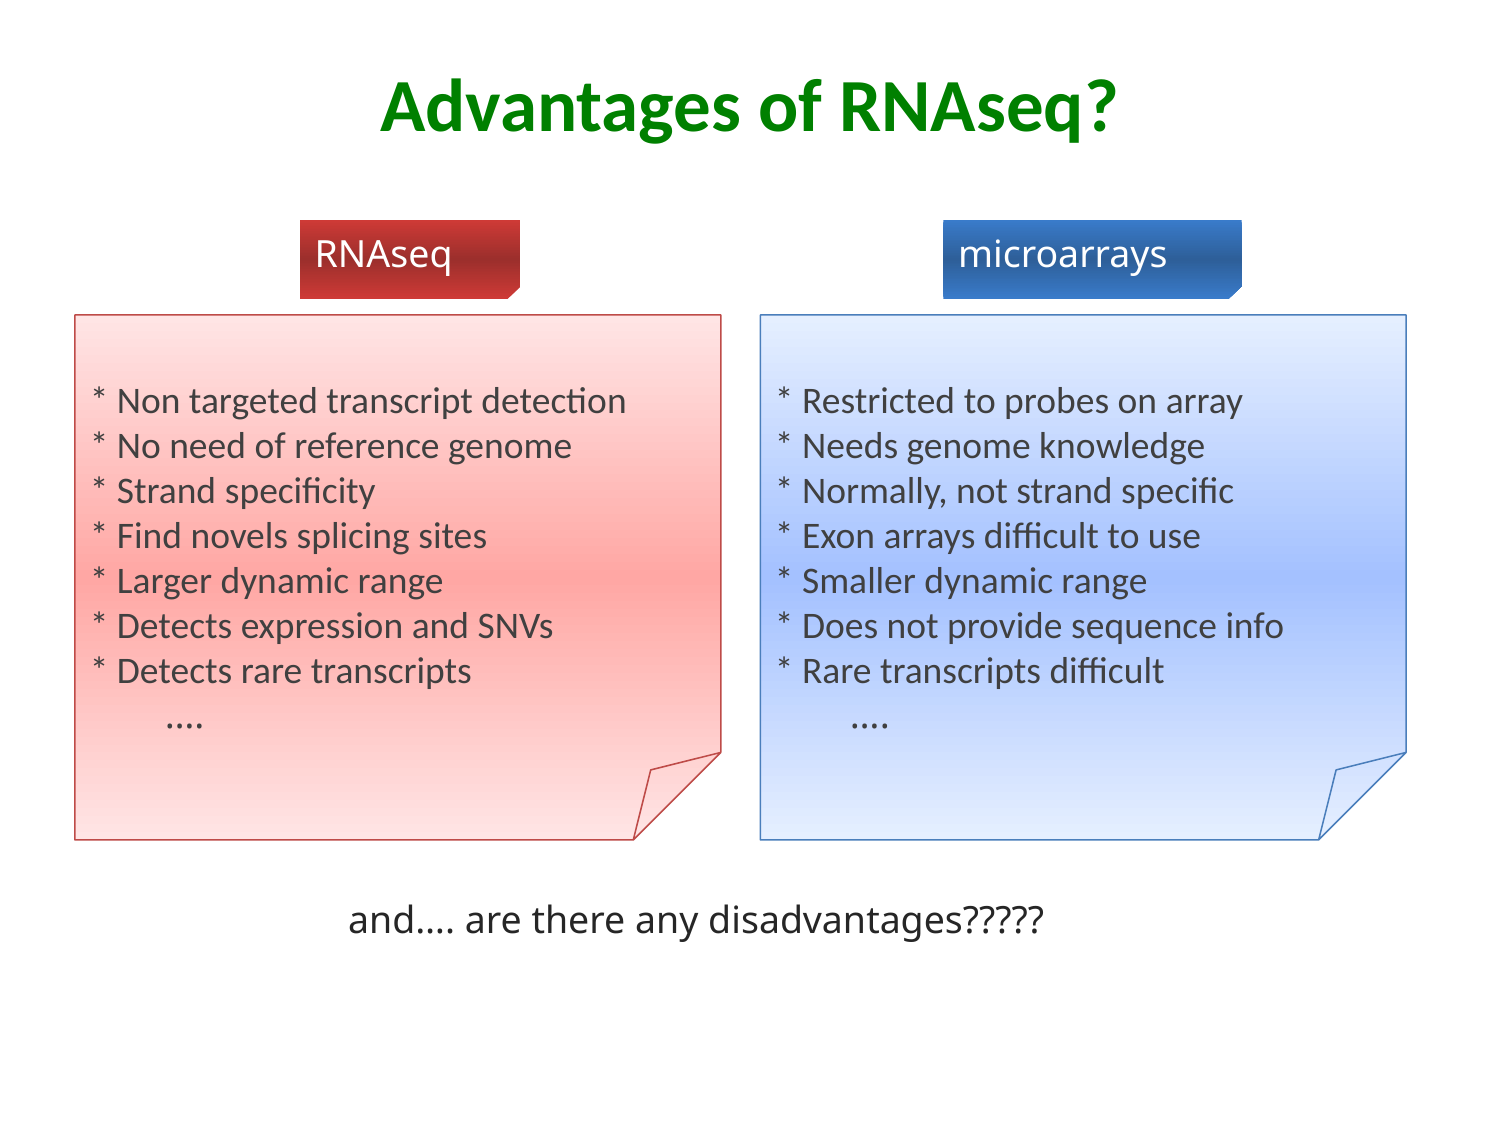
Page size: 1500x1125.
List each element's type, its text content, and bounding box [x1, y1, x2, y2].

text_box RNAseq [299, 219, 521, 300]
text_box microarrays [943, 219, 1242, 300]
text_box * Non targeted transcript detection * No need of reference genome * Strand specificity * Find novels splicing sites * Larger dynamic range * Detects expression and SNVs * Detects rare transcripts …. [74, 314, 721, 840]
text_box * Restricted to probes on array * Needs genome knowledge * Normally, not strand specific * Exon arrays difficult to use * Smaller dynamic range * Does not provide sequence info * Rare transcripts difficult …. [760, 314, 1407, 840]
text_box Advantages of RNAseq? [74, 7, 1425, 195]
text_box and…. are there any disadvantages????? [333, 888, 1225, 995]
